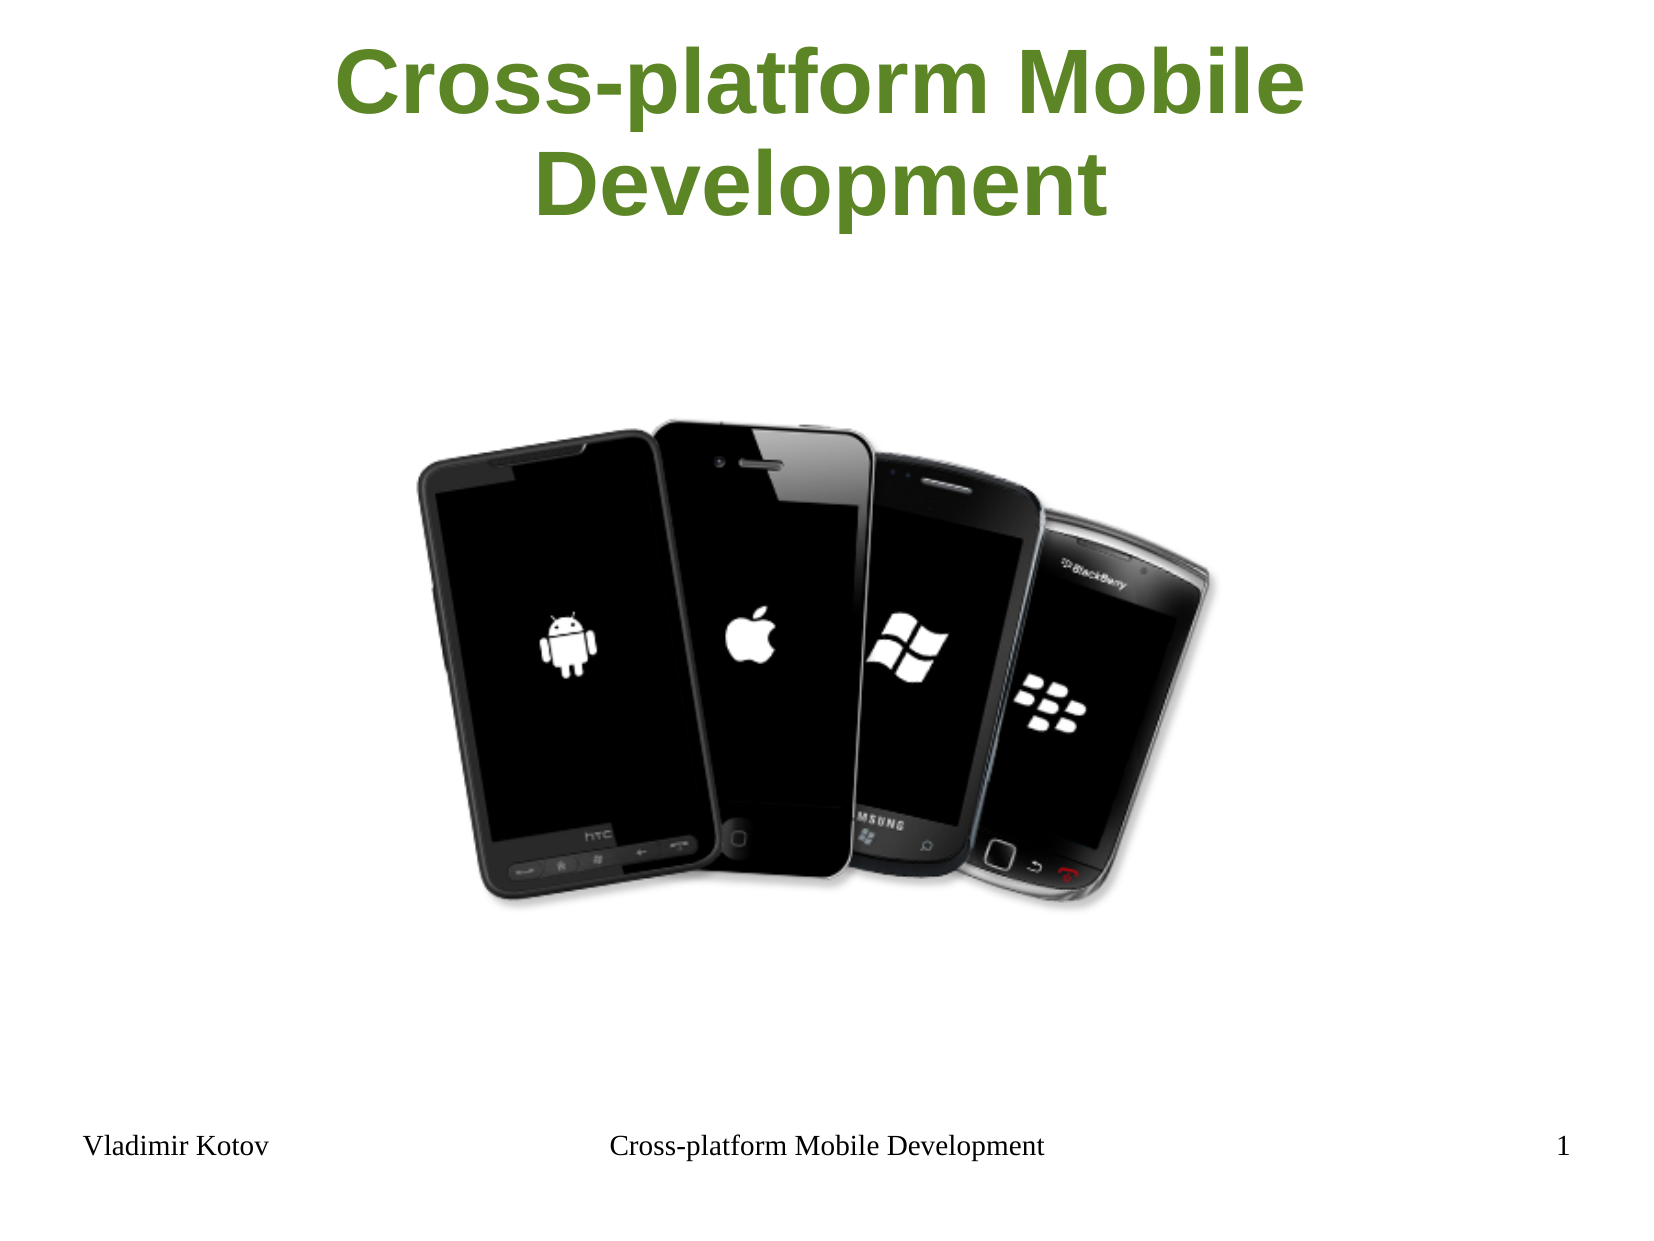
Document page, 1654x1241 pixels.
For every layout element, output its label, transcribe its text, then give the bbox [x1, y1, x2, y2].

title Cross-platform Mobile Development [76, 29, 1565, 237]
picture [384, 390, 1237, 940]
